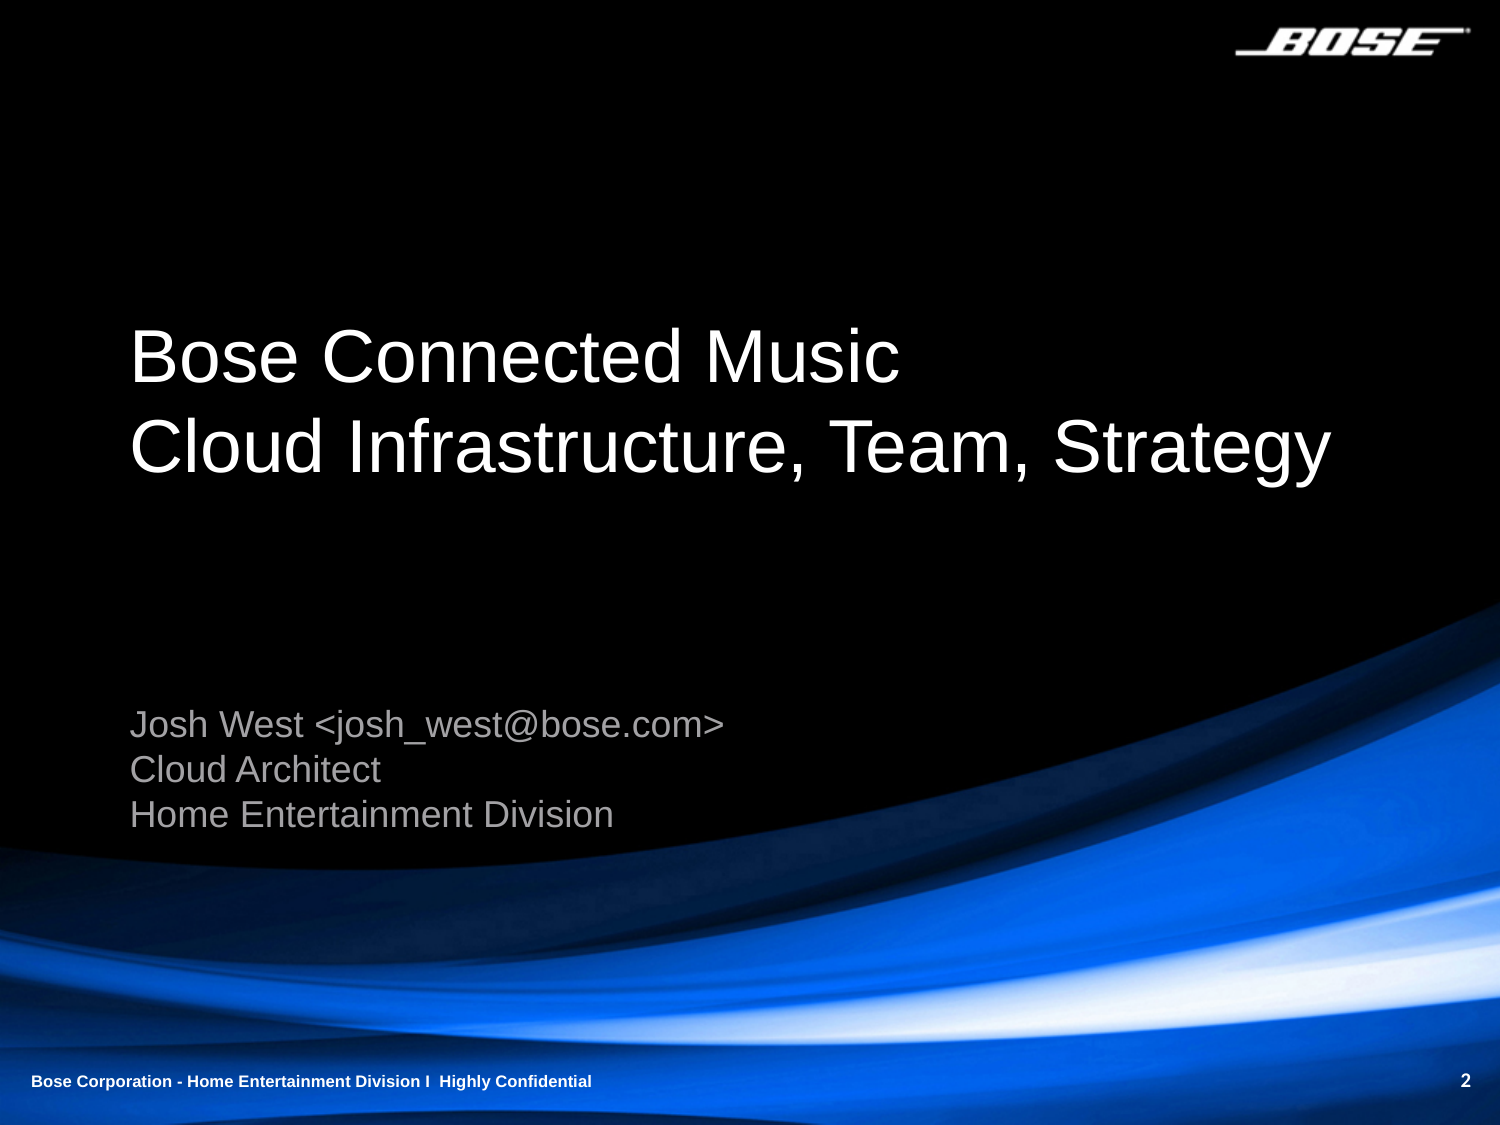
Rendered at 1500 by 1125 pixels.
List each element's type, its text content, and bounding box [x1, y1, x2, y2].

picture [0, 0, 1500, 1125]
text_box Bose Connected Music Cloud Infrastructure, Team, Strategy [114, 299, 1375, 535]
text_box Josh West <josh_west@bose.com> Cloud Architect Home Entertainment Division [114, 619, 754, 843]
